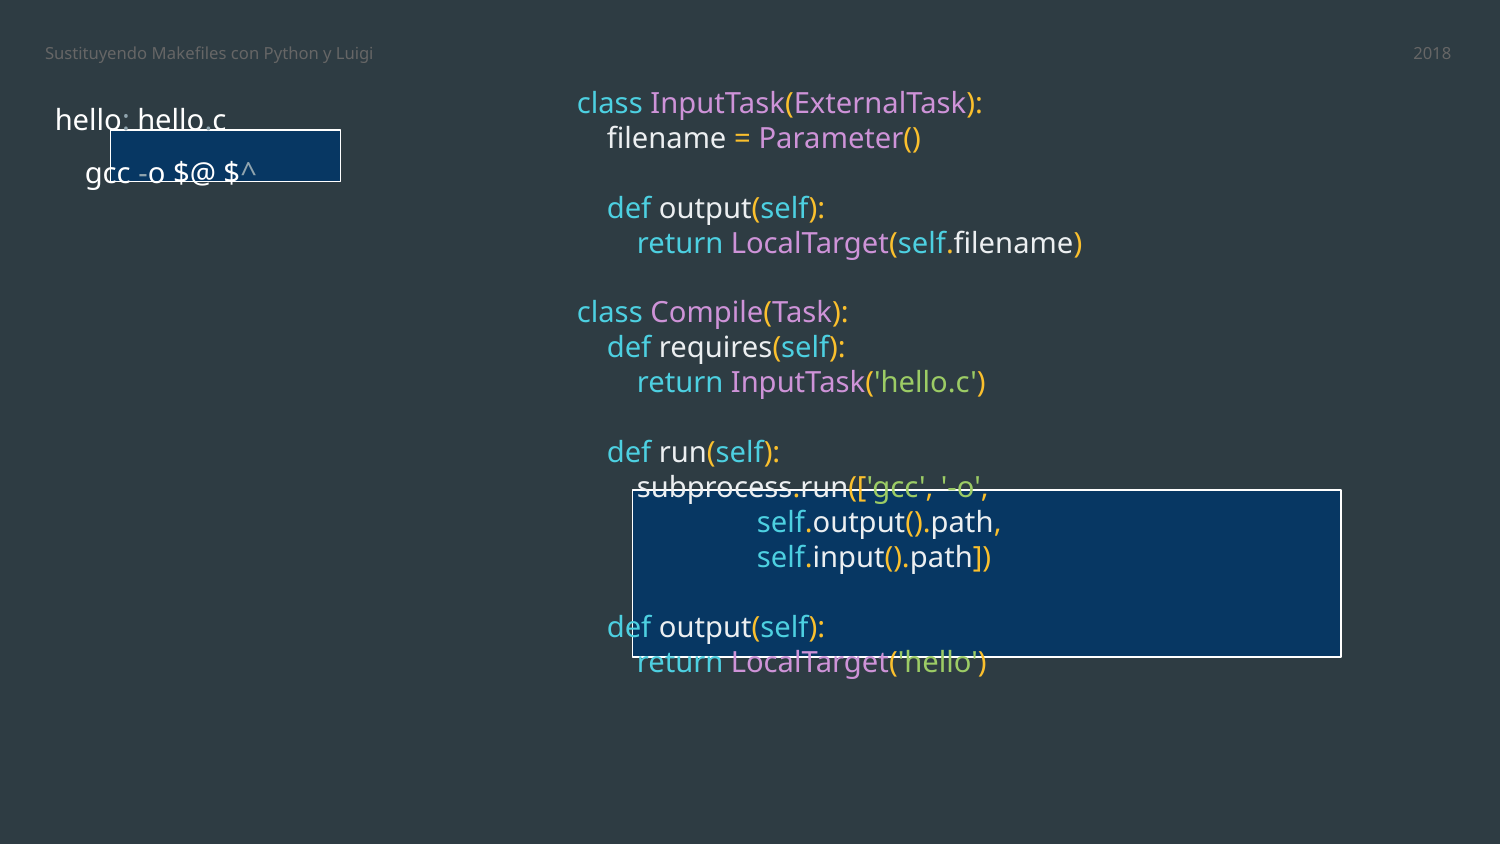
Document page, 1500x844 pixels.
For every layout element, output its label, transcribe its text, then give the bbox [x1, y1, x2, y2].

list class InputTask(ExternalTask): filename = Parameter() def output(self): return LocalTarget(self.filename) class Compile(Task): def requires(self): return InputTask('hello.c') def run(self): subprocess.run(['gcc', '-o', self.output().path, self.input().path]) def output(self): return LocalTarget('hello') [561, 69, 1444, 803]
list hello: hello.c gcc -o $@ $^ [39, 69, 551, 562]
